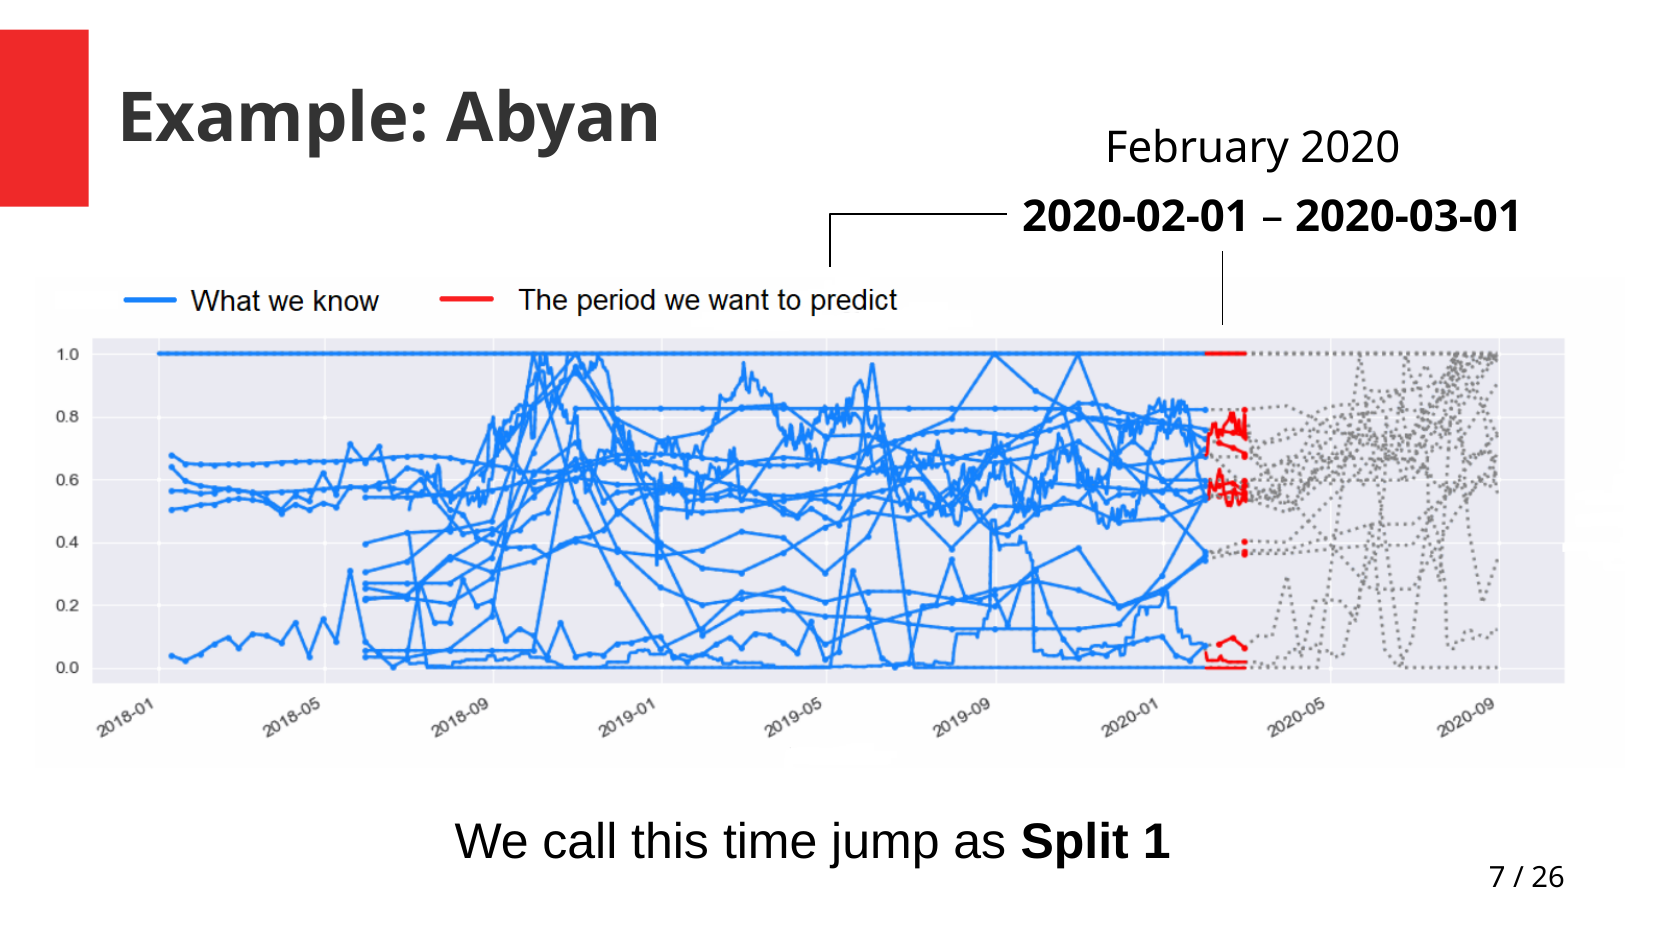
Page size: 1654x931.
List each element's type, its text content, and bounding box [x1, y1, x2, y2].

text_box 2020-02-01 – 2020-03-01 [1007, 177, 1595, 252]
title Example: Abyan [117, 37, 1570, 193]
text_box February 2020 [1089, 108, 1654, 184]
text_box We call this time jump as Split 1 [439, 805, 1211, 863]
picture [35, 266, 1625, 768]
